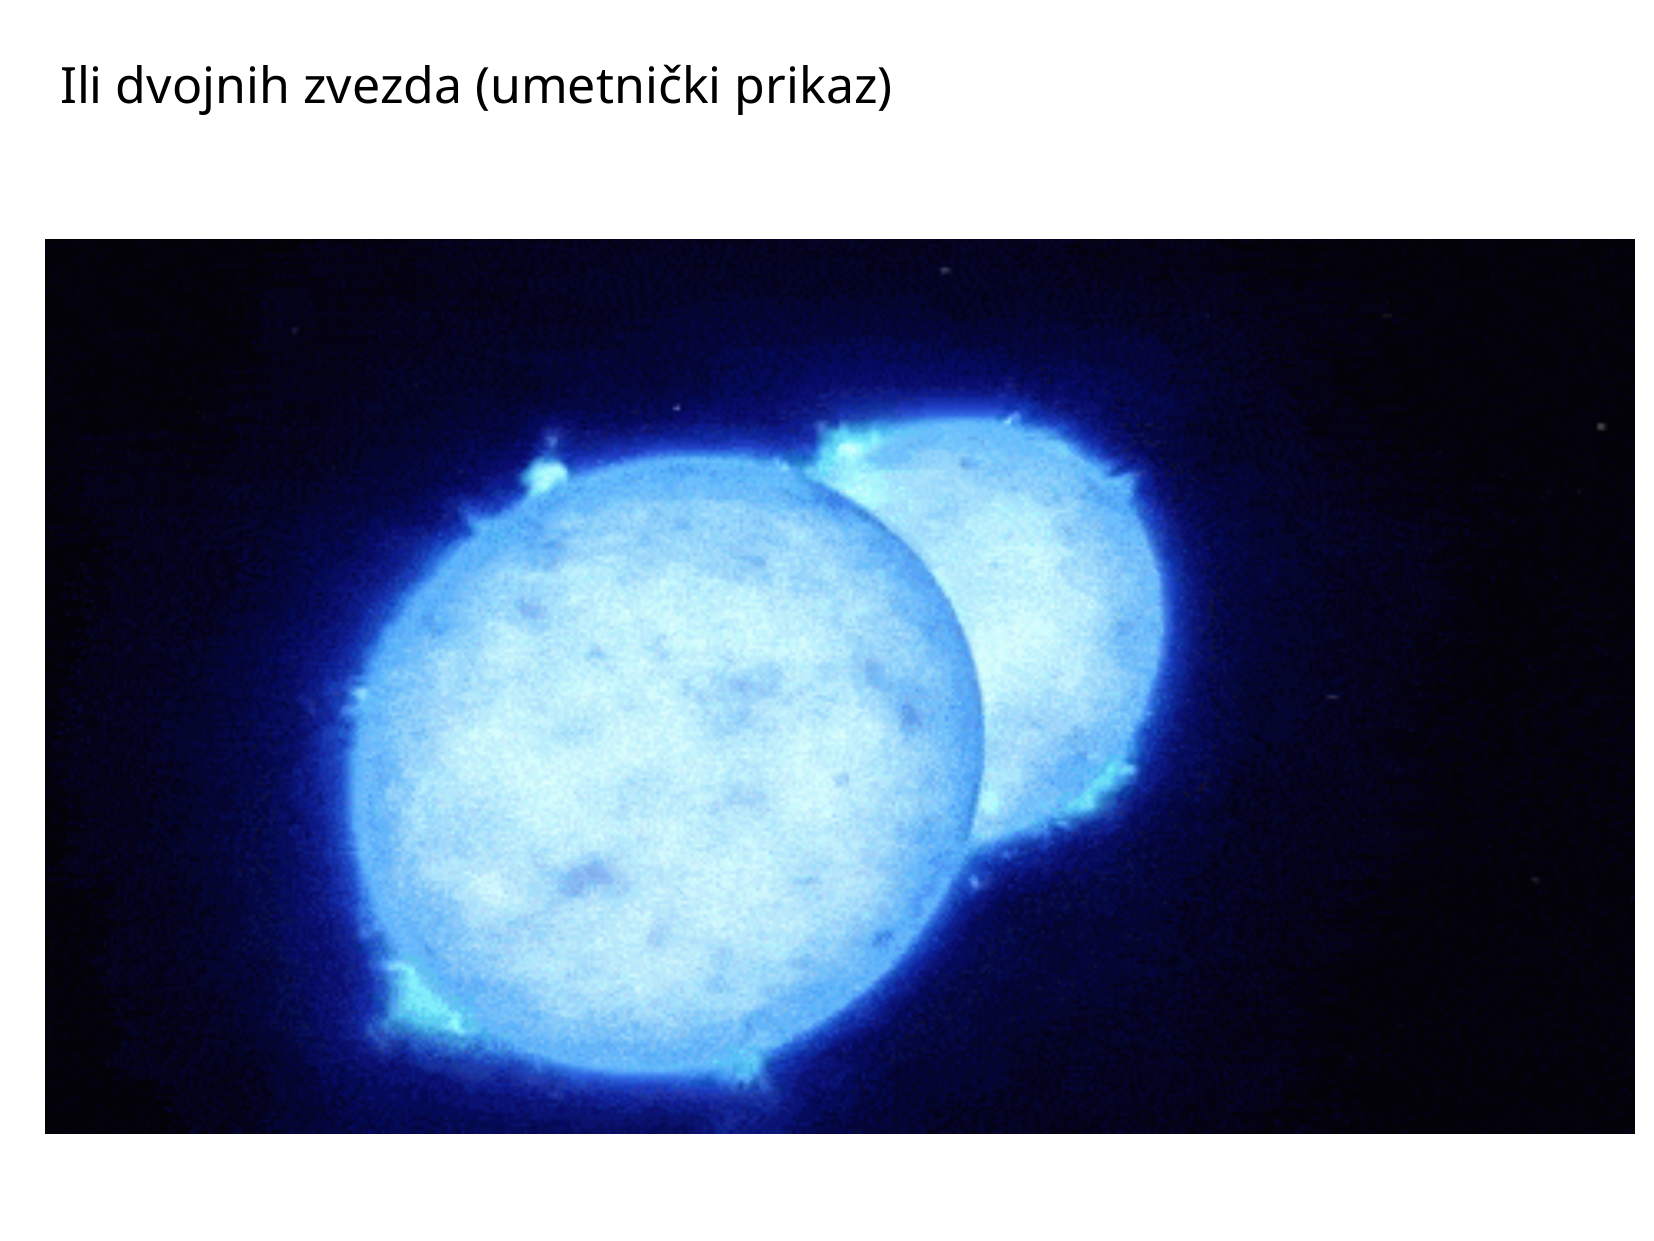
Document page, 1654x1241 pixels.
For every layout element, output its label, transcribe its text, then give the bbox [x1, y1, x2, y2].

picture [45, 239, 1635, 1134]
title Ili dvojnih zvezda (umetnički prikaz) [59, 17, 1648, 150]
